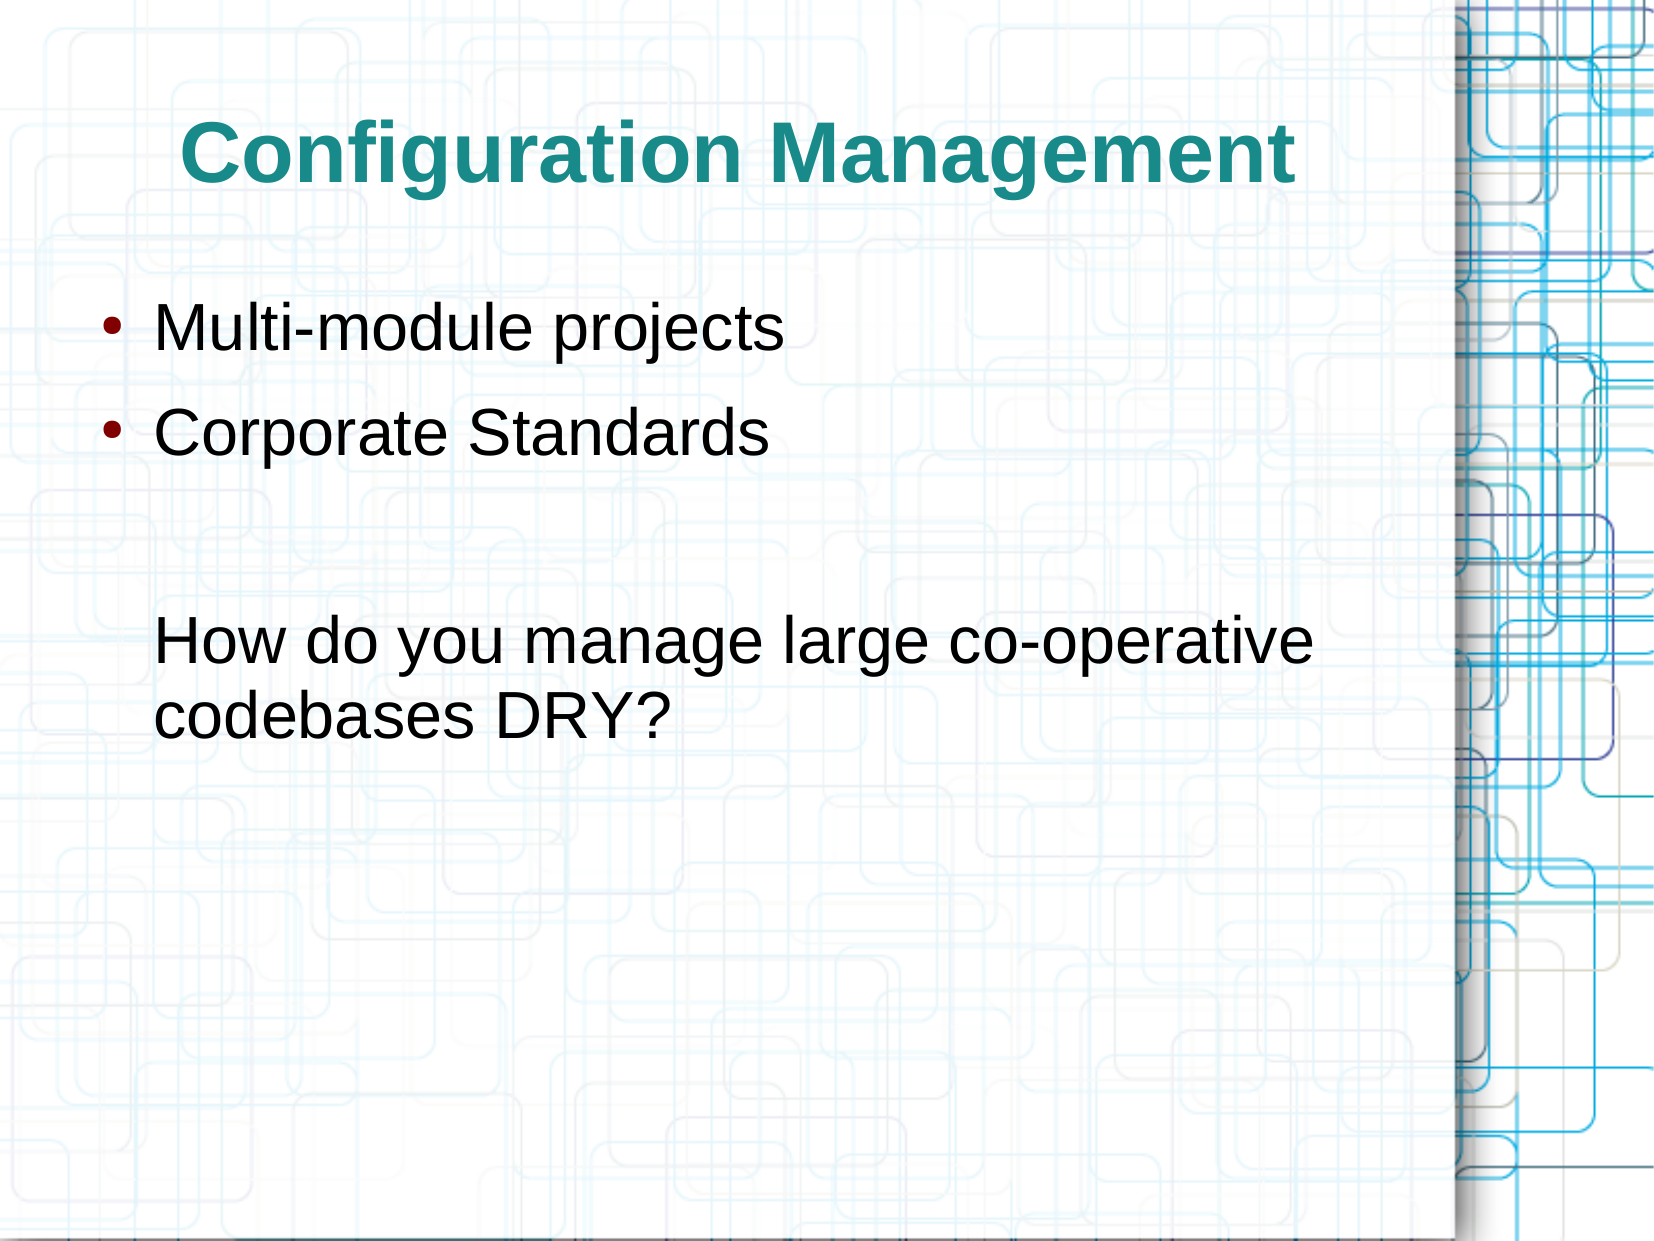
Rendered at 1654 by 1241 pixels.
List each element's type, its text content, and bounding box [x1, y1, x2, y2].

title Configuration Management [59, 49, 1418, 257]
picture [0, 0, 1654, 1241]
list Multi-module projects Corporate Standards How do you manage large co-operative codebases DRY? [82, 290, 1418, 1109]
